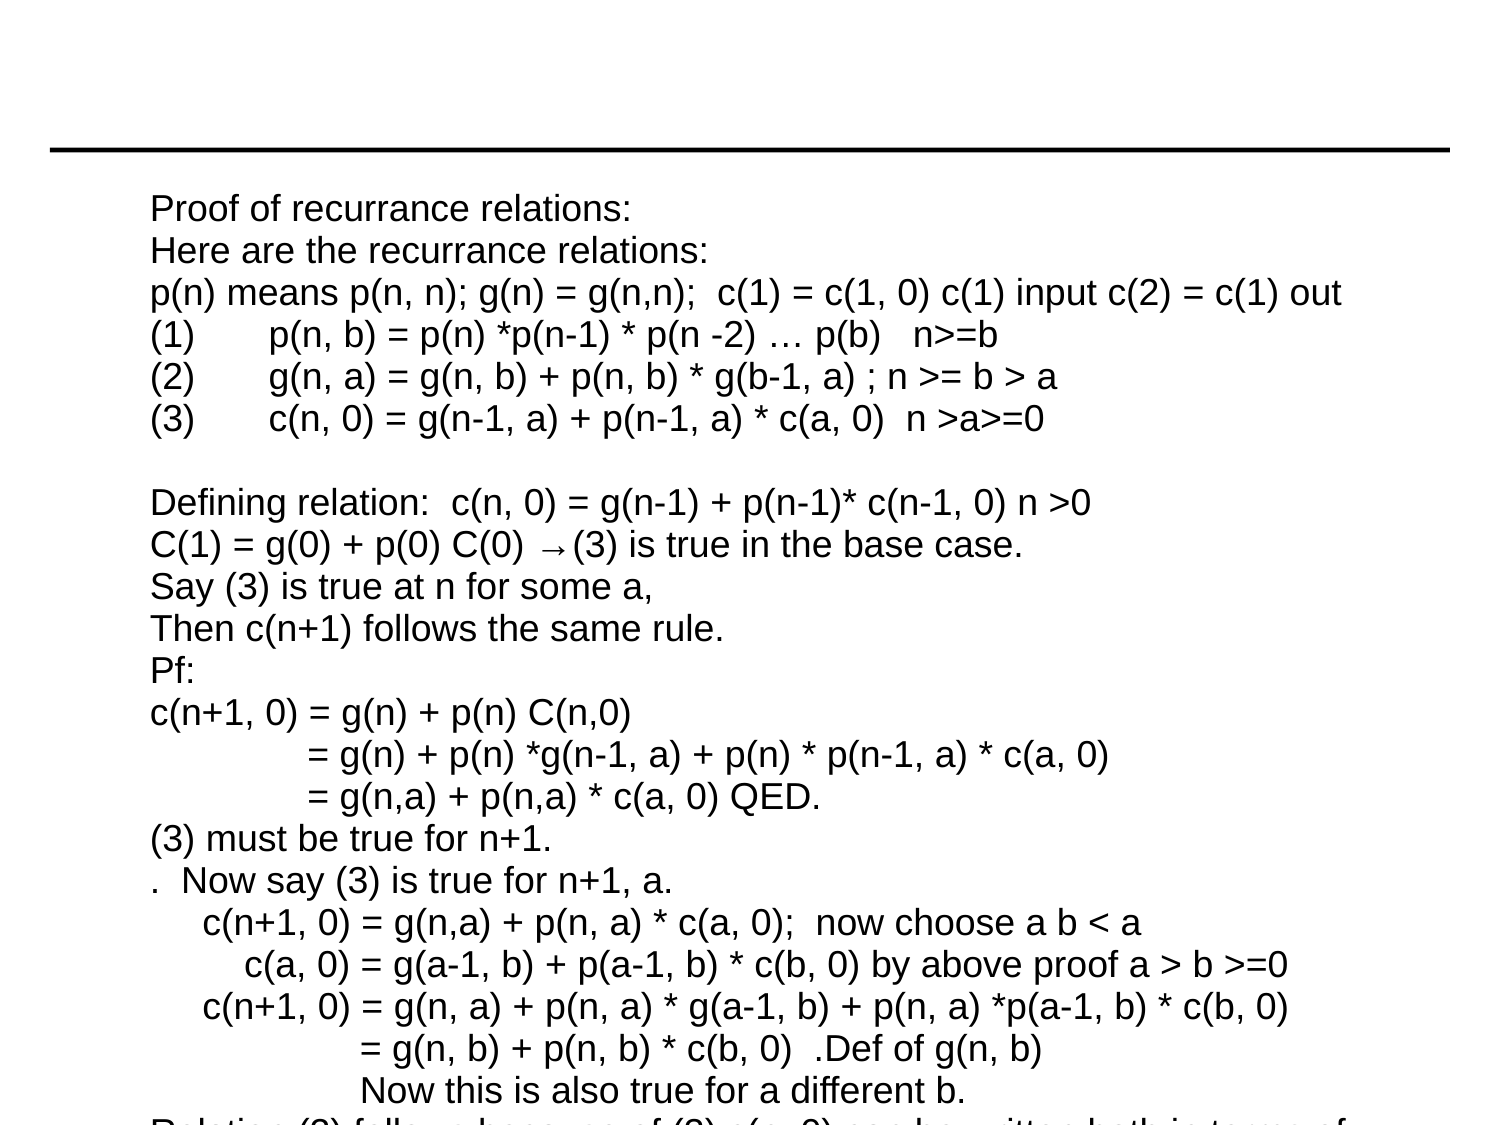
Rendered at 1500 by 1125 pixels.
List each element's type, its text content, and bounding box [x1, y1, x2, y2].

text_box Proof of recurrance relations: Here are the recurrance relations: p(n) means p(n, n); g(n) = g(n,n); c(1) = c(1, 0) c(1) input c(2) = c(1) out (1) p(n, b) = p(n) *p(n-1) * p(n -2) … p(b) n>=b (2) g(n, a) = g(n, b) + p(n, b) * g(b-1, a) ; n >= b > a (3) c(n, 0) = g(n-1, a) + p(n-1, a) * c(a, 0) n >a>=0 Defining relation: c(n, 0) = g(n-1) + p(n-1)* c(n-1, 0) n >0 C(1) = g(0) + p(0) C(0) →(3) is true in the base case. Say (3) is true at n for some a, Then c(n+1) follows the same rule. Pf: c(n+1, 0) = g(n) + p(n) C(n,0) = g(n) + p(n) *g(n-1, a) + p(n) * p(n-1, a) * c(a, 0) = g(n,a) + p(n,a) * c(a, 0) QED. (3) must be true for n+1. . Now say (3) is true for n+1, a. c(n+1, 0) = g(n,a) + p(n, a) * c(a, 0); now choose a b < a c(a, 0) = g(a-1, b) + p(a-1, b) * c(b, 0) by above proof a > b >=0 c(n+1, 0) = g(n, a) + p(n, a) * g(a-1, b) + p(n, a) *p(a-1, b) * c(b, 0) = g(n, b) + p(n, b) * c(b, 0) .Def of g(n, b) Now this is also true for a different b. Relation (2) follows because of (3) c(n, 0) can be written both in terms of c(a, 0) and c(b, 0), say a > b. Since c(a, 0) can be written in terms of c(b, 0) (2) must be true. [135, 179, 1396, 1125]
